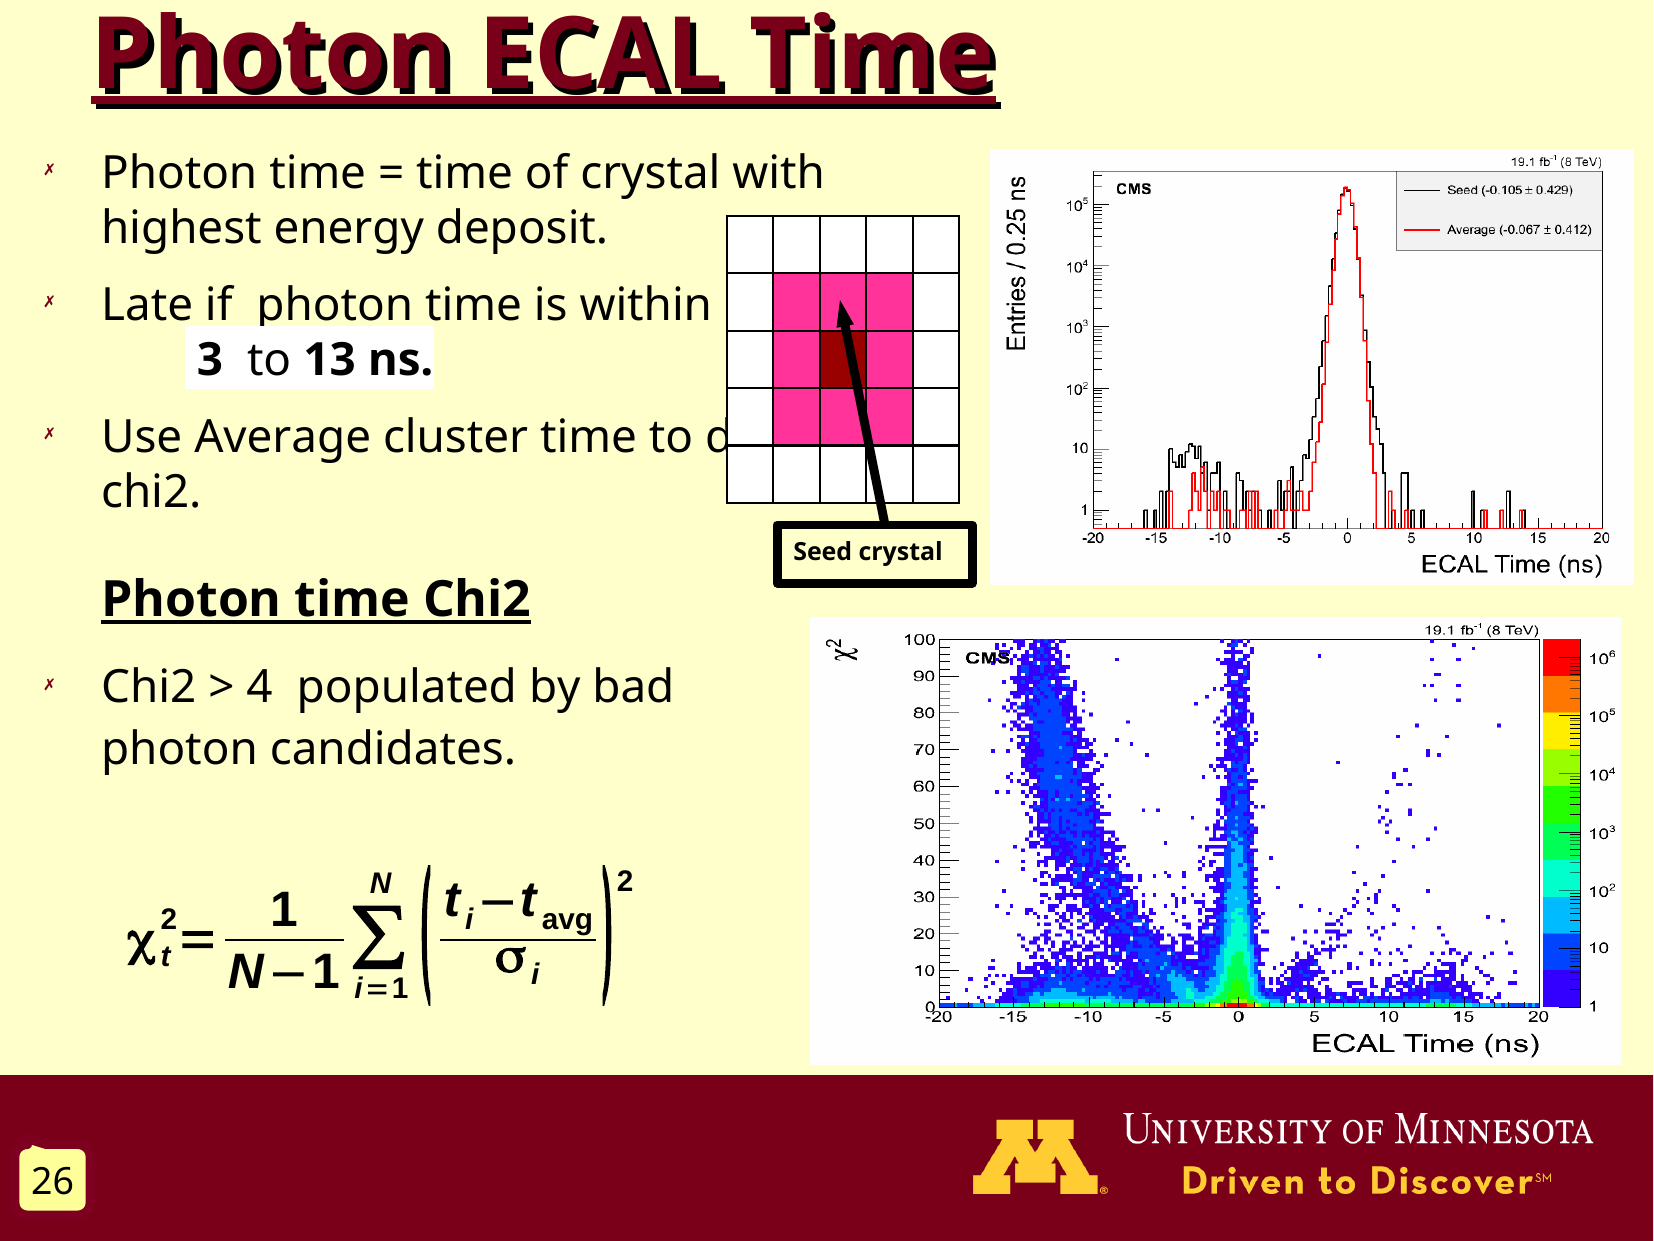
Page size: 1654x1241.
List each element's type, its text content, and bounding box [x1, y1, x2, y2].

table_cell [821, 274, 865, 330]
table_cell [852, 332, 865, 387]
picture [0, 1075, 1654, 1241]
table_cell [914, 332, 958, 387]
table_cell [774, 332, 819, 387]
table_cell [867, 463, 875, 502]
picture [990, 149, 1634, 586]
table_cell [728, 332, 772, 387]
table_cell [875, 447, 912, 502]
picture [810, 617, 1621, 1066]
table_cell [728, 274, 772, 330]
list Photon time Chi2 Chi2 > 4 populated by bad photon candidates. [30, 555, 766, 878]
table_cell [914, 389, 958, 444]
table_header [867, 217, 912, 272]
table_header [728, 217, 772, 272]
table_cell [867, 332, 912, 387]
text_box Seed crystal [777, 525, 973, 584]
table_cell [774, 274, 819, 330]
table_cell [821, 389, 864, 444]
list Photon time = time of crystal with highest energy deposit. Late if photon time is within 3 to 13 ns. Use Average cluster time to define chi2. [30, 134, 886, 593]
chart [120, 865, 640, 1006]
table_cell [821, 447, 865, 502]
table_cell [774, 389, 819, 444]
title Photon ECAL Time [76, 0, 1546, 117]
table_header [914, 217, 958, 272]
table_cell [914, 274, 958, 330]
table_cell [728, 389, 772, 444]
table_header [821, 217, 865, 272]
text_box 26 [15, 1137, 91, 1216]
table_cell [867, 274, 912, 330]
table_header [774, 217, 819, 272]
table_cell [821, 332, 852, 387]
table_cell [728, 447, 772, 502]
table_cell [774, 447, 819, 502]
table_cell [914, 447, 958, 502]
table_cell [867, 389, 912, 444]
